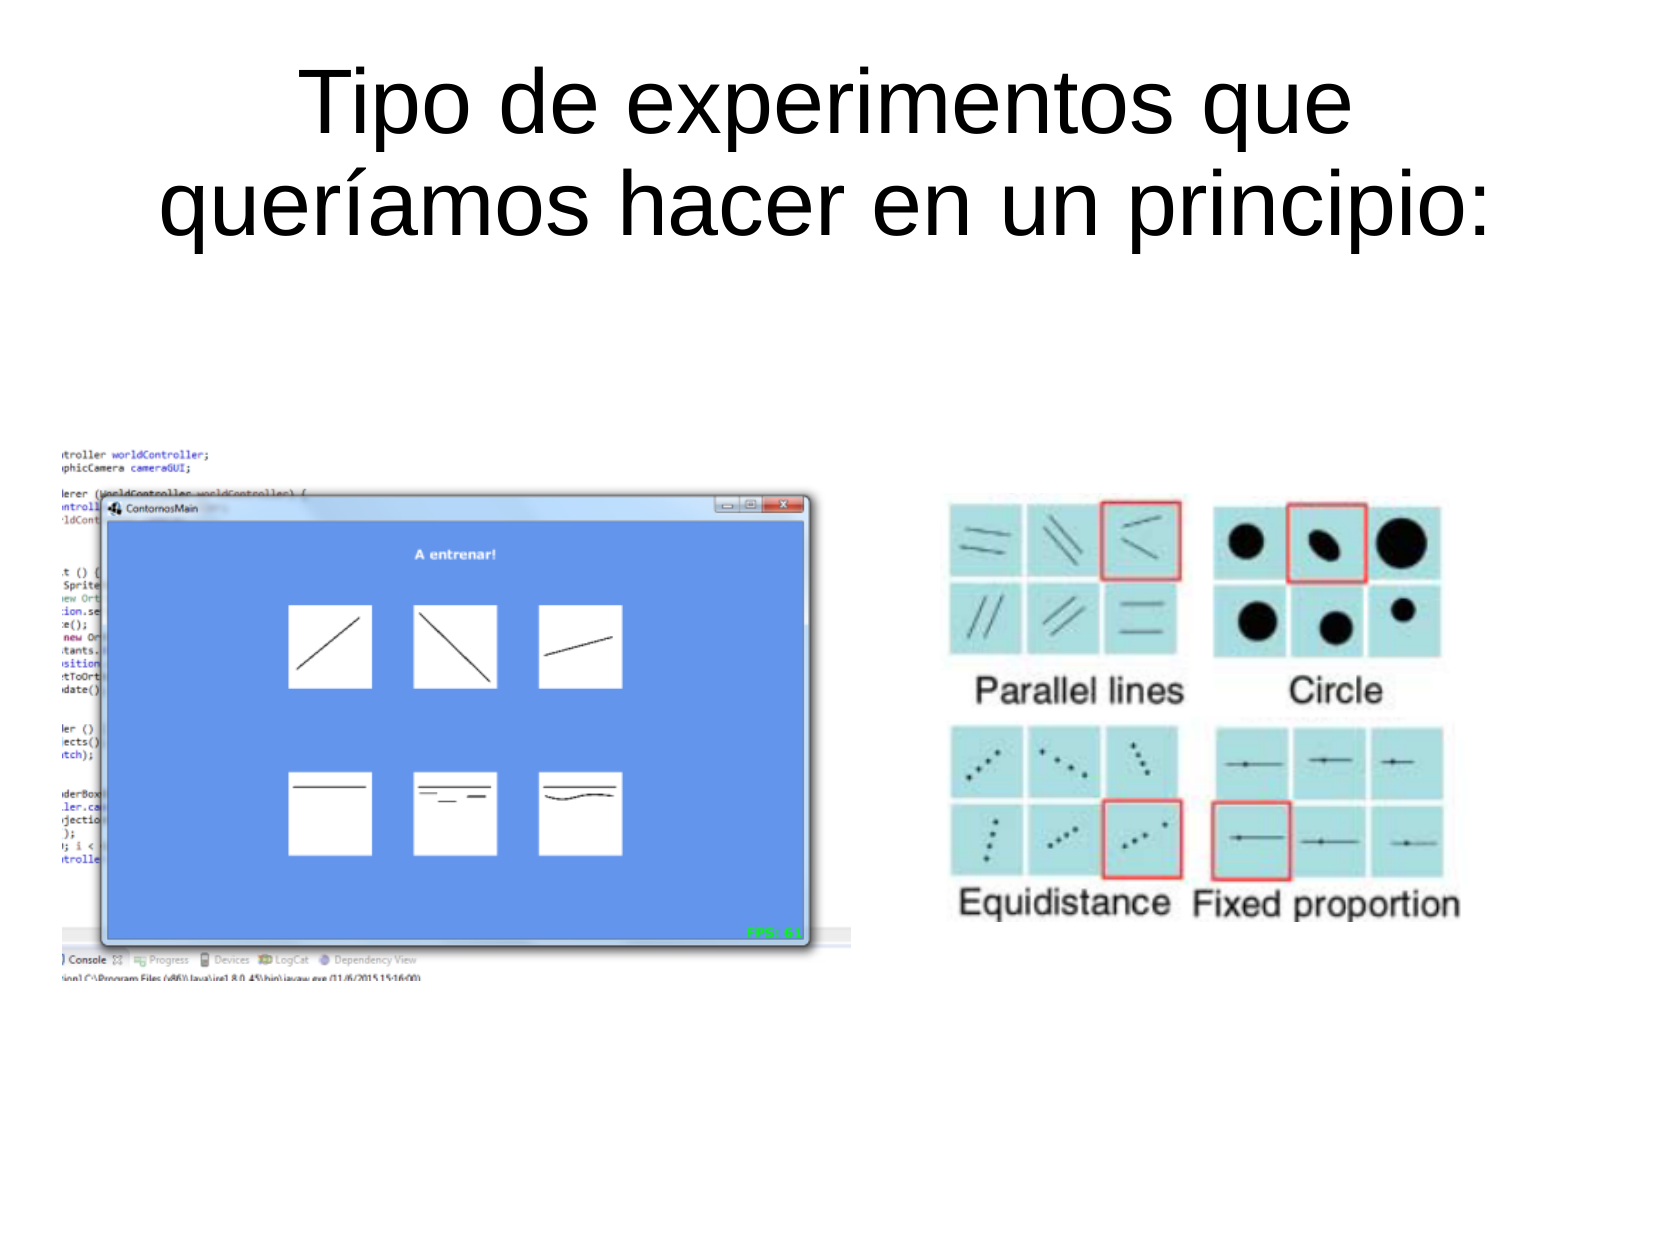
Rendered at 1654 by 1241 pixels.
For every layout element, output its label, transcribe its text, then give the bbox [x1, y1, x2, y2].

title Tipo de experimentos que queríamos hacer en un principio: [82, 49, 1571, 257]
picture [940, 493, 1477, 922]
picture [62, 448, 851, 981]
